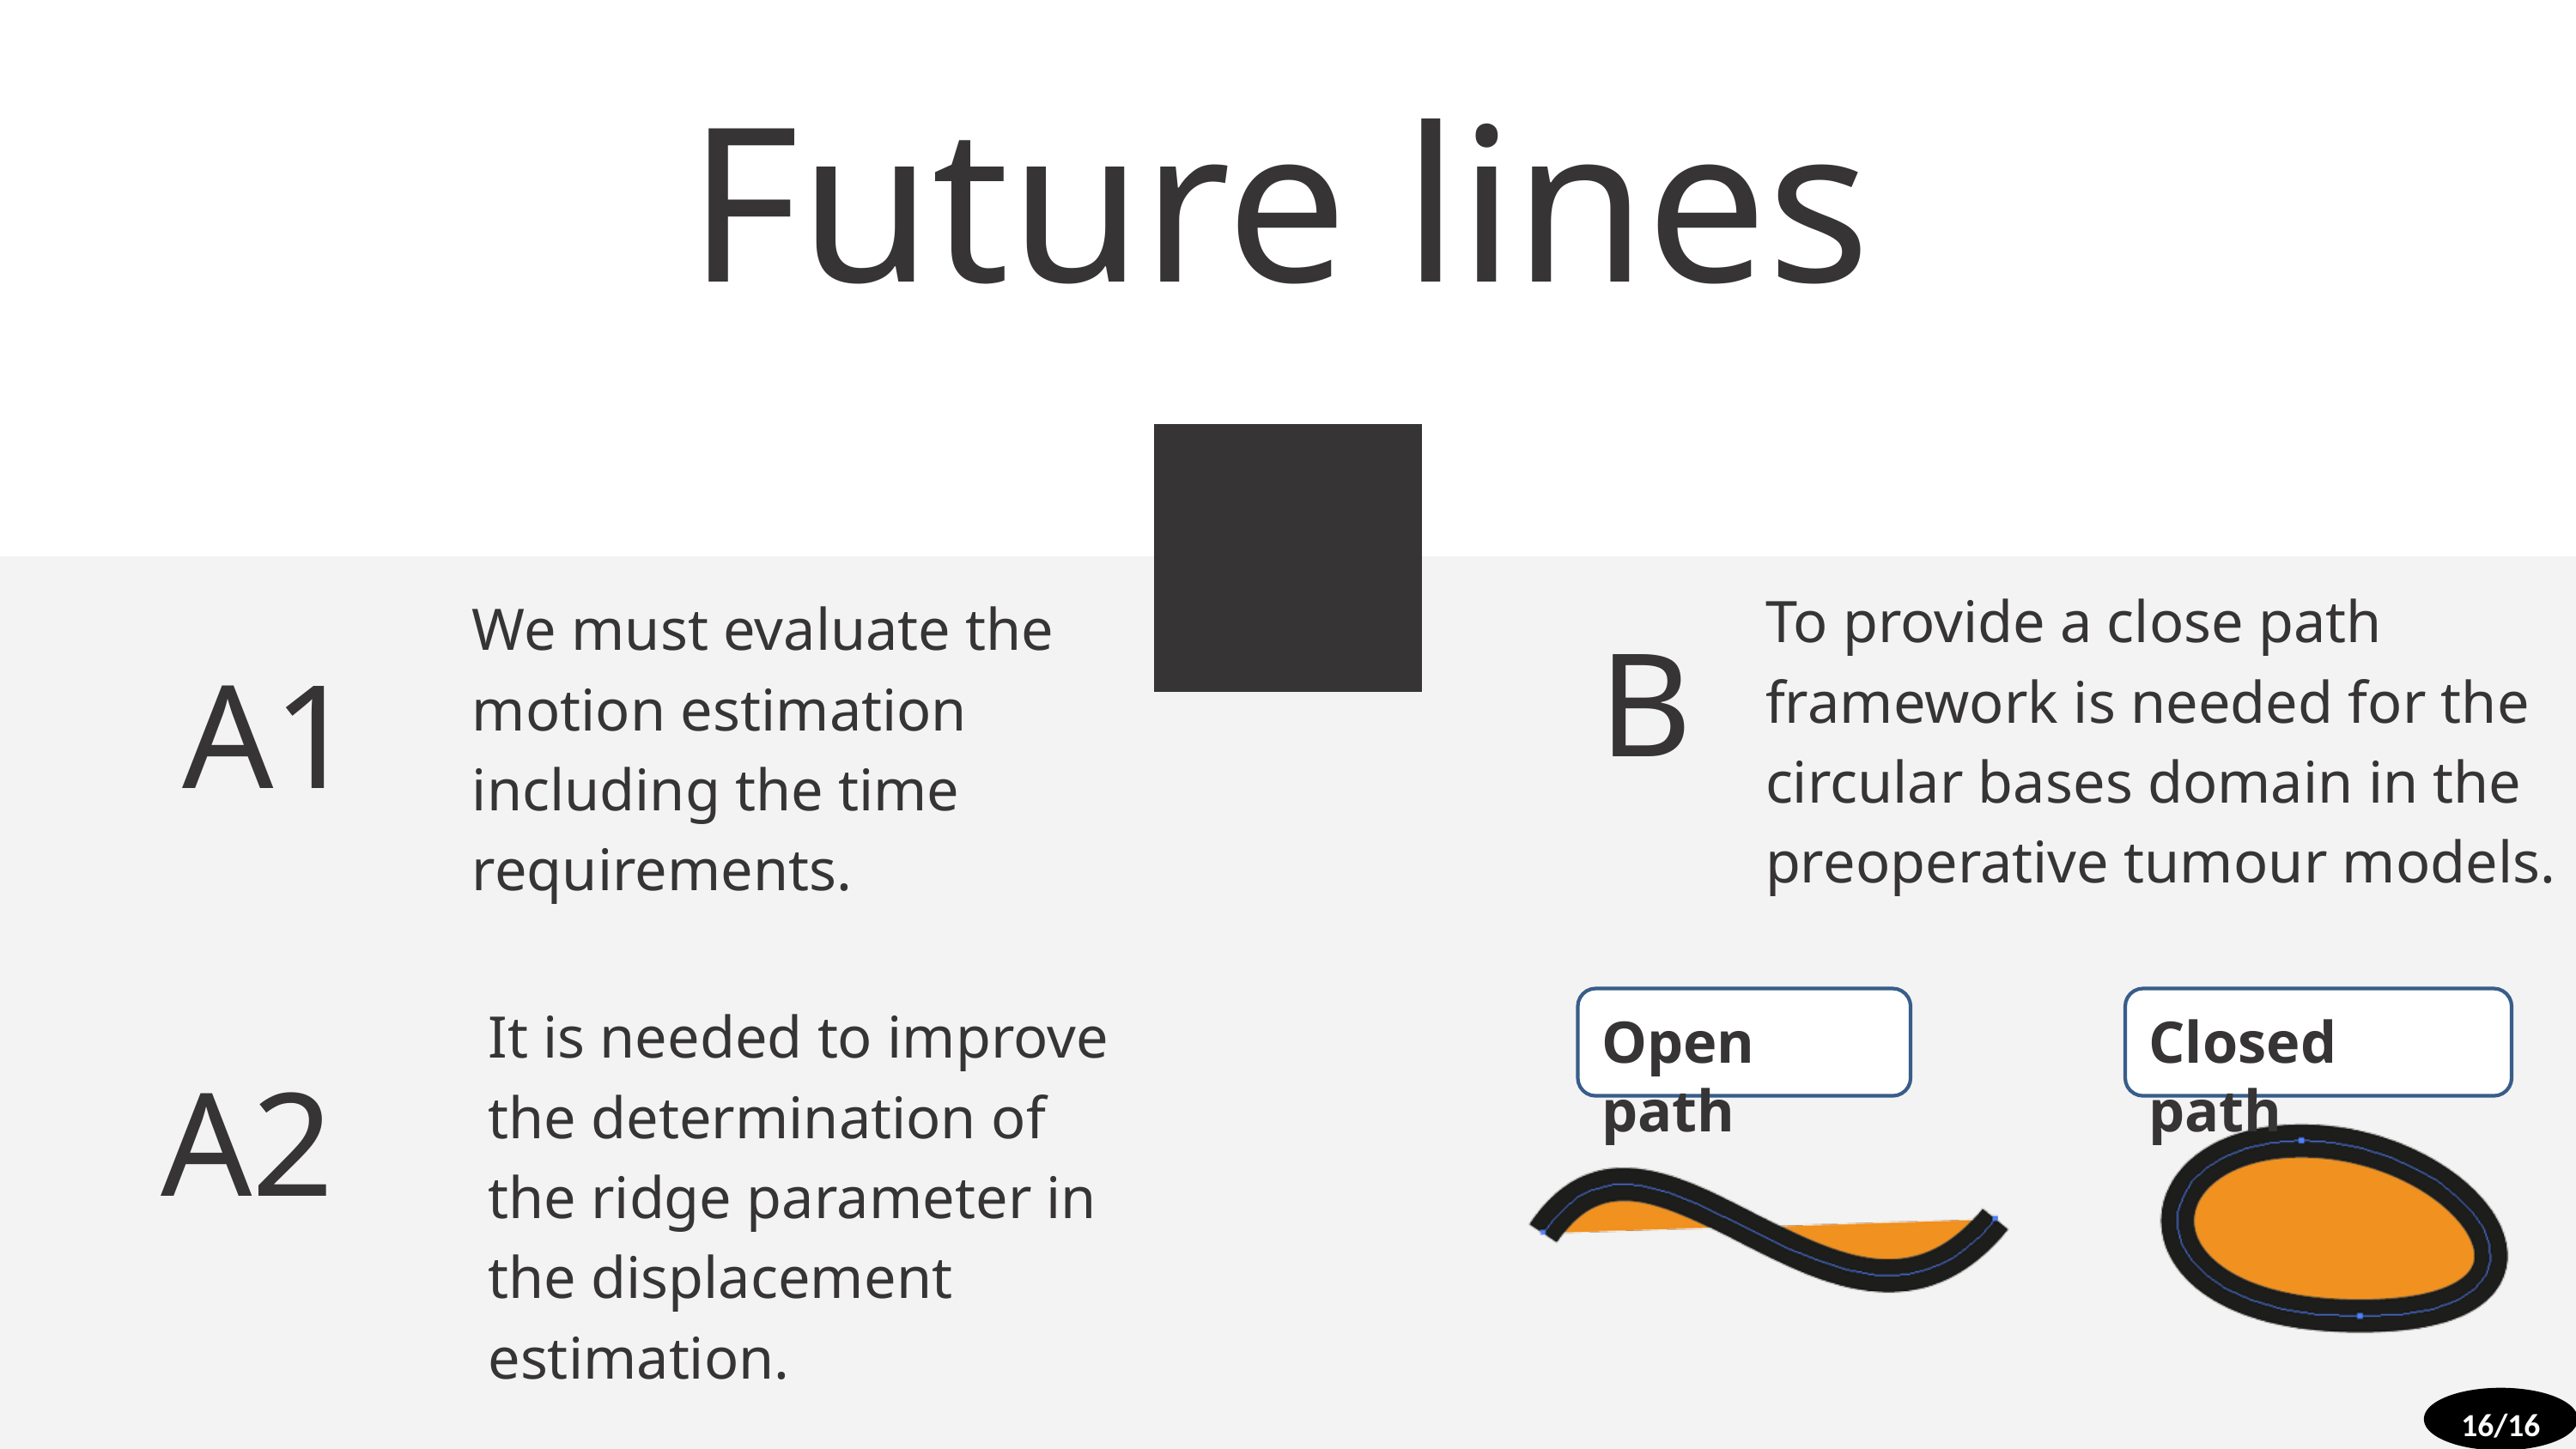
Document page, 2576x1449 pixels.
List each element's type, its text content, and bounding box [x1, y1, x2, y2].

text_box It is needed to improve the determination of the ridge parameter in the displacement estimation. [488, 989, 1149, 1397]
text_box Open path [1589, 999, 1900, 1149]
text_box [2513, 1424, 2576, 1449]
text_box A1 [182, 573, 398, 820]
text_box Future lines [278, 67, 2281, 328]
text_box Closed path [2136, 999, 2498, 1149]
picture [1486, 1106, 2576, 1411]
text_box To provide a close path framework is needed for the circular bases domain in the preoperative tumour models. [1765, 573, 2576, 900]
text_box We must evaluate the motion estimation including the time requirements. [471, 581, 1058, 907]
text_box 16/16 [2425, 1411, 2576, 1449]
text_box A2 [161, 981, 404, 1199]
text_box [0, 391, 2576, 1449]
text_box B [1599, 542, 1704, 788]
